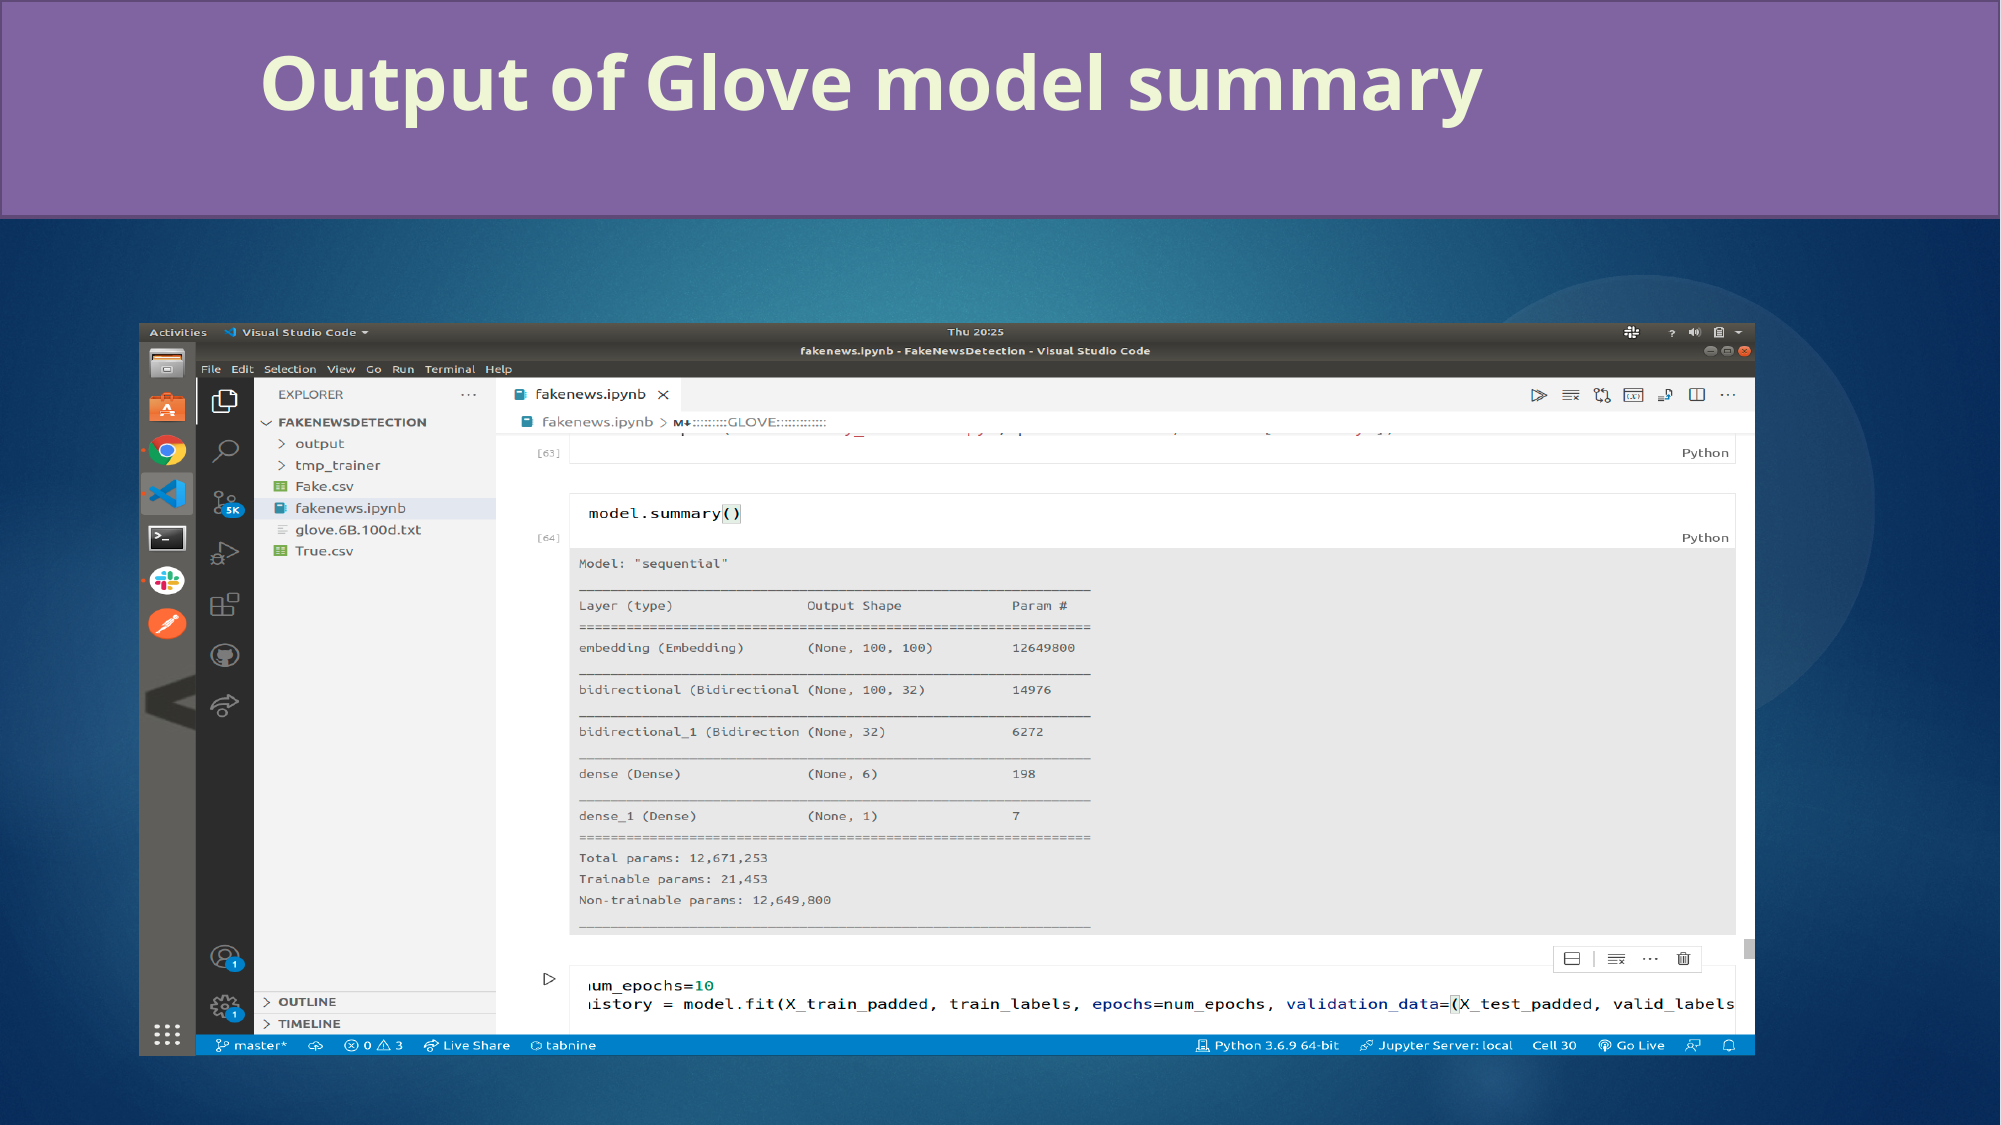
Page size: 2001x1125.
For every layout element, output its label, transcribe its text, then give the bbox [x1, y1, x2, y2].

picture [0, 0, 2001, 1125]
text_box Output of Glove model summary [24, 28, 1720, 244]
text_box [0, 0, 2000, 217]
